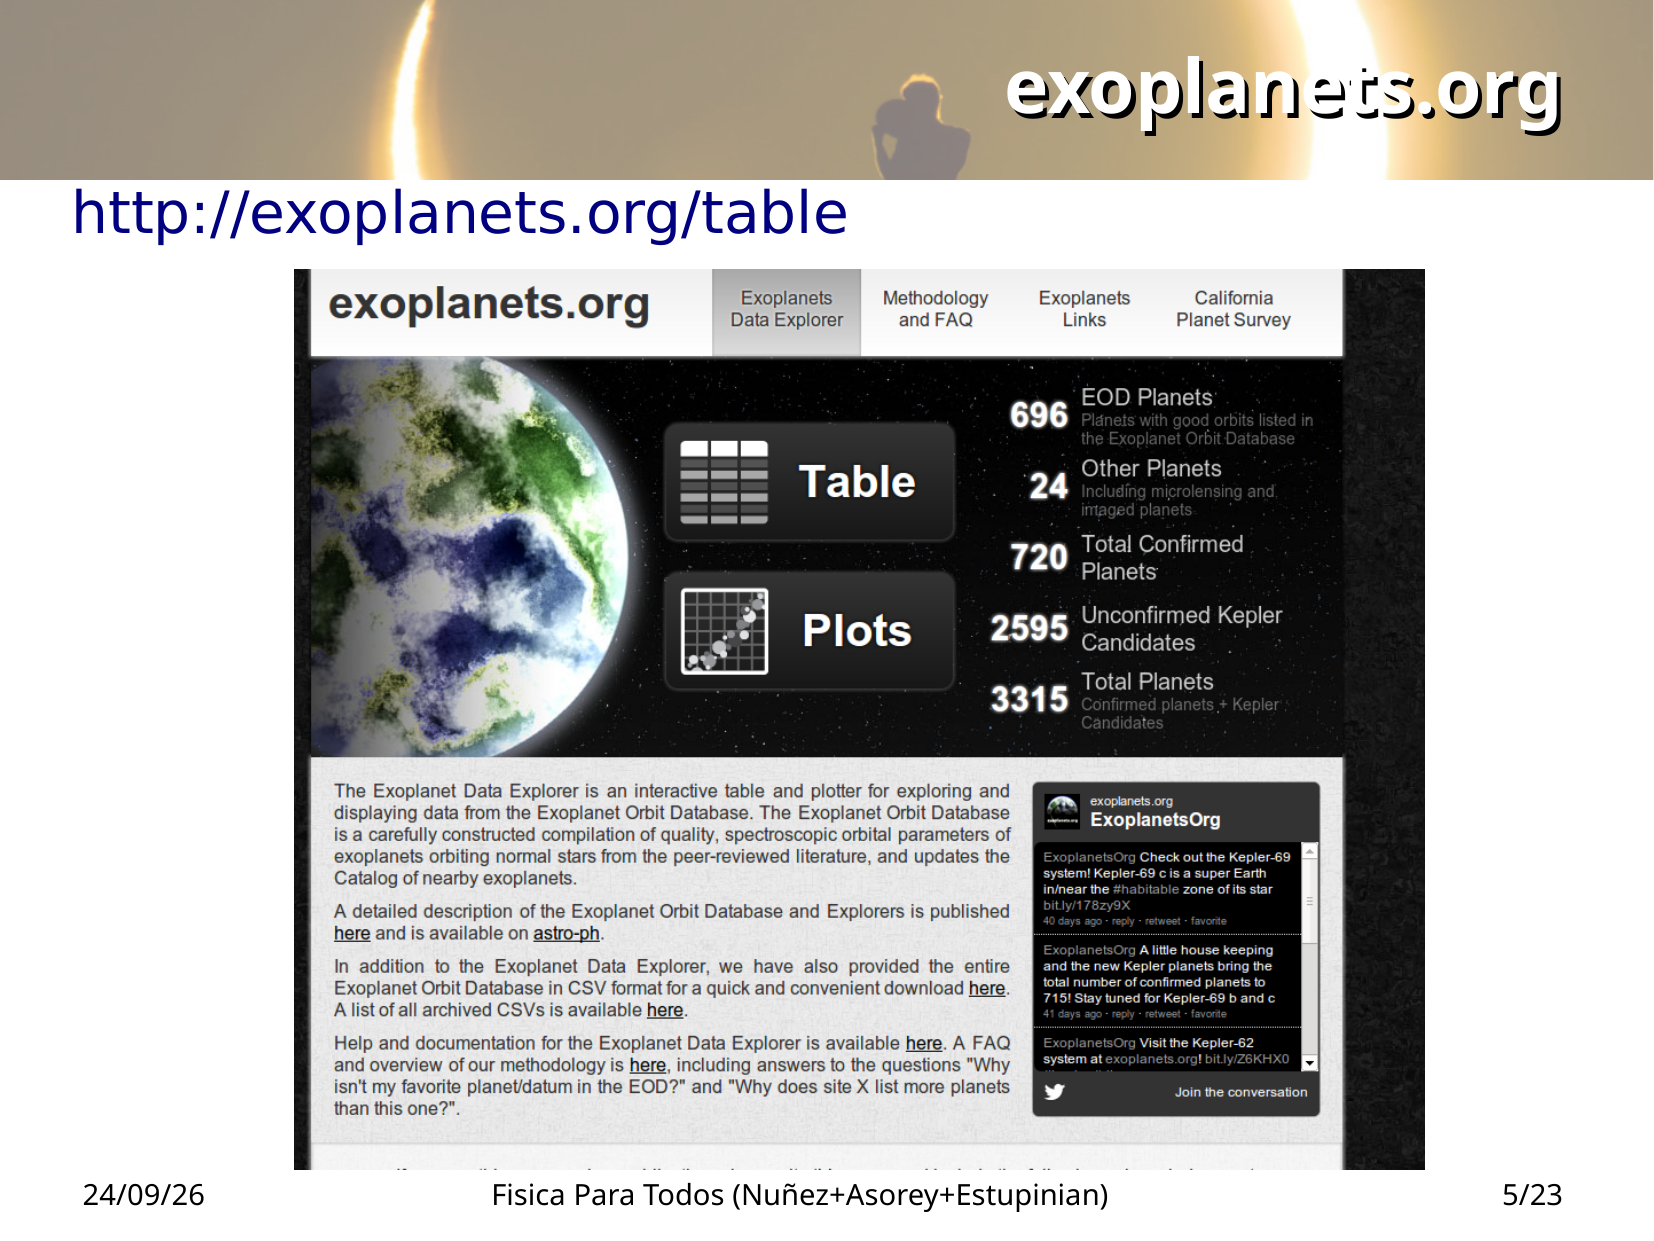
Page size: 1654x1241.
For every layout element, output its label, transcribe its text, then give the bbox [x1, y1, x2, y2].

title exoplanets.org [75, 19, 1564, 151]
picture [0, 0, 1654, 180]
picture [294, 269, 1426, 1171]
text_box http://exoplanets.org/table [56, 172, 886, 256]
